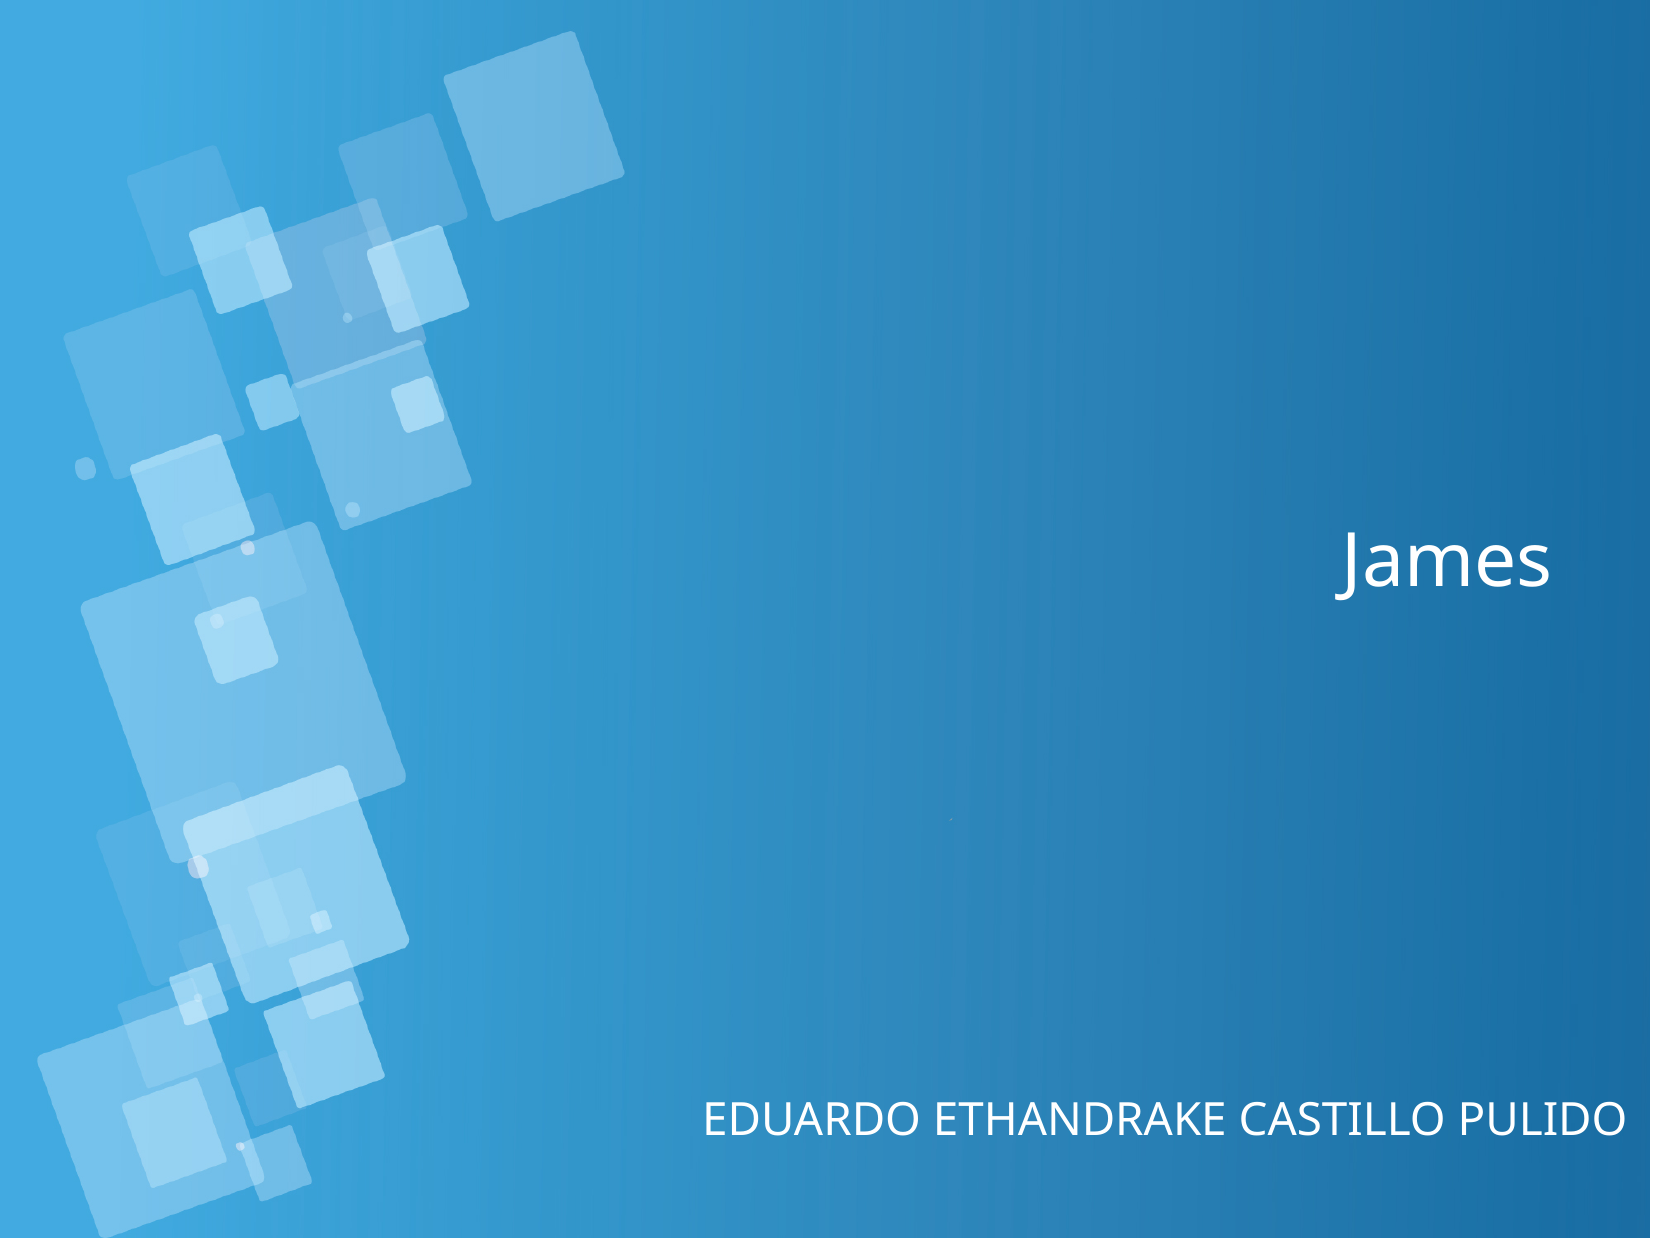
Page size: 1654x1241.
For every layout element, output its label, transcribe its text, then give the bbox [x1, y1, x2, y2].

title James [627, 190, 1553, 924]
subtitle EDUARDO ETHANDRAKE CASTILLO PULIDO [525, 1012, 1629, 1224]
picture [0, 0, 1650, 1238]
